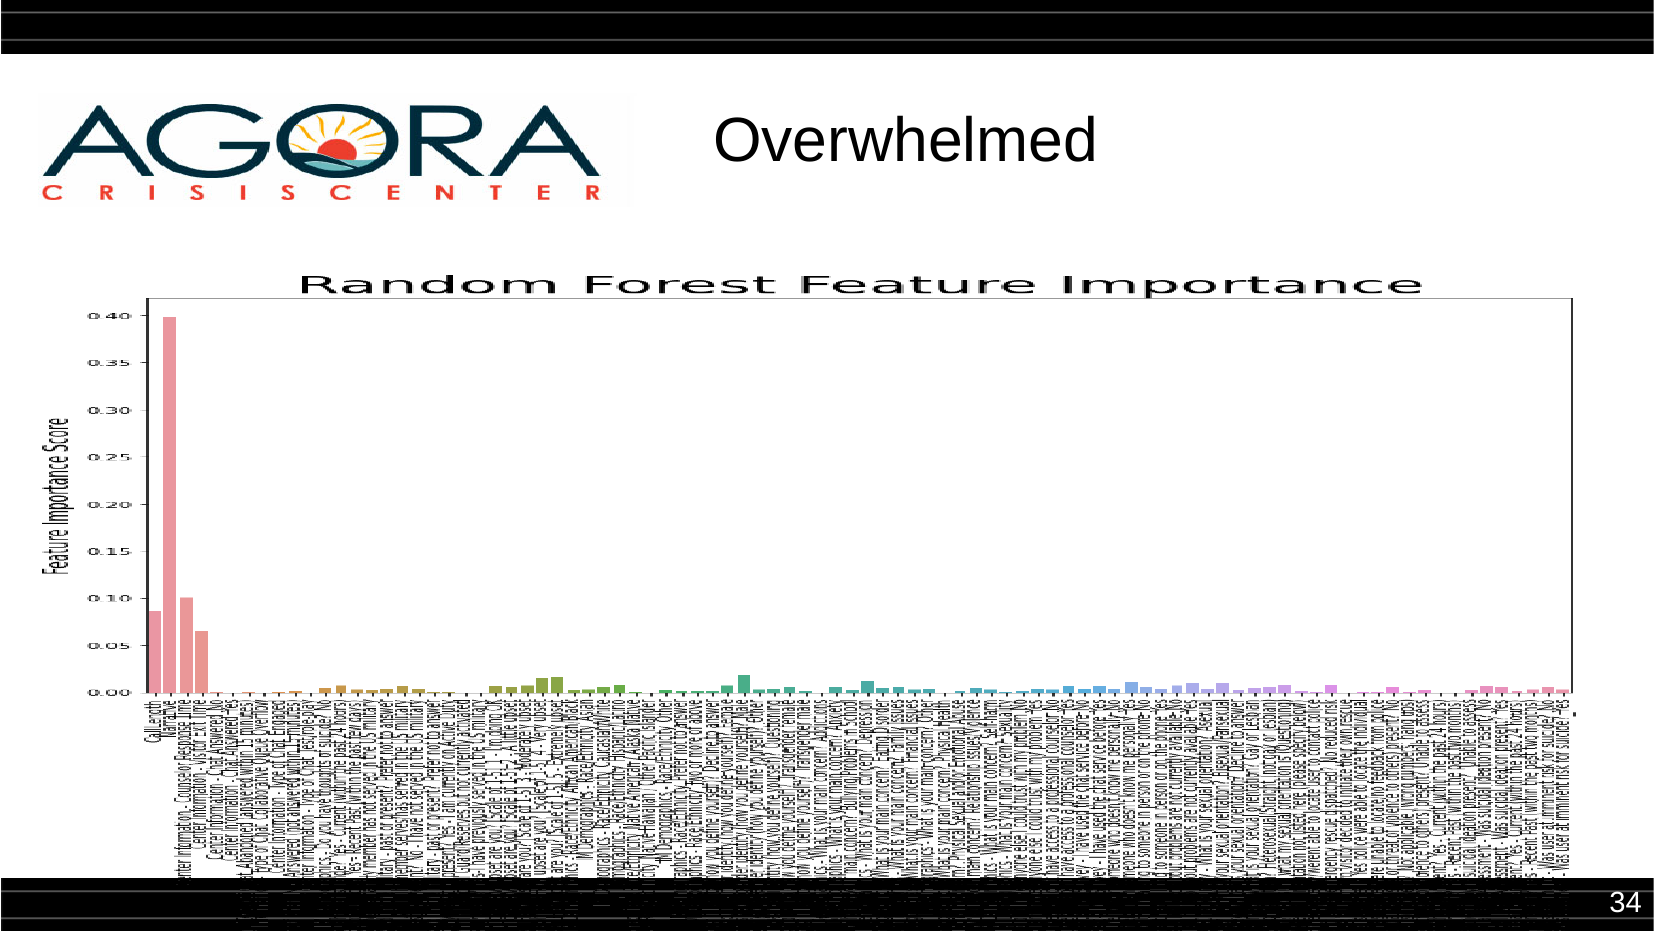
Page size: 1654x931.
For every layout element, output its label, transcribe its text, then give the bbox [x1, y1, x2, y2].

picture [0, 60, 676, 235]
picture [1, 269, 1654, 931]
picture [1, 0, 1654, 54]
list Overwhelmed [660, 105, 1111, 211]
